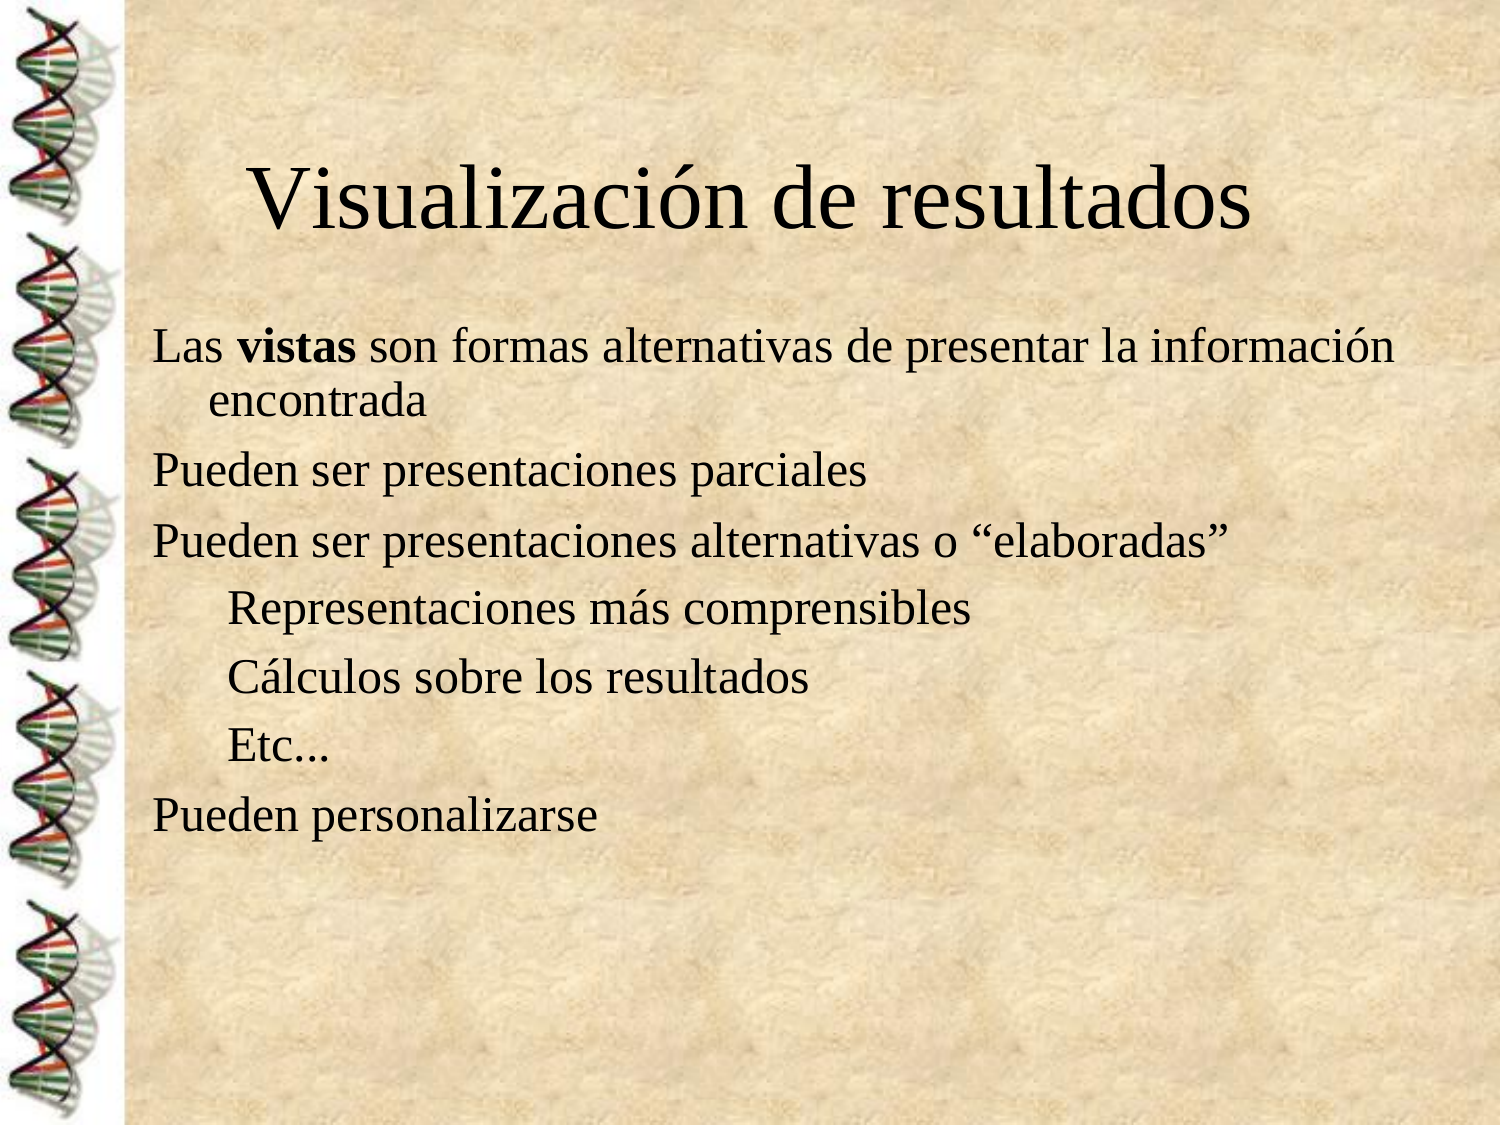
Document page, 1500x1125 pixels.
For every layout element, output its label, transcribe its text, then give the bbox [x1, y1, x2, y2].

title Visualización de resultados [112, 99, 1388, 288]
picture [0, 0, 1500, 1125]
list Las vistas son formas alternativas de presentar la información encontrada Pueden ser presentaciones parciales Pueden ser presentaciones alternativas o “elaboradas” Representaciones más comprensibles Cálculos sobre los resultados Etc... Pueden personalizarse [137, 312, 1413, 1075]
